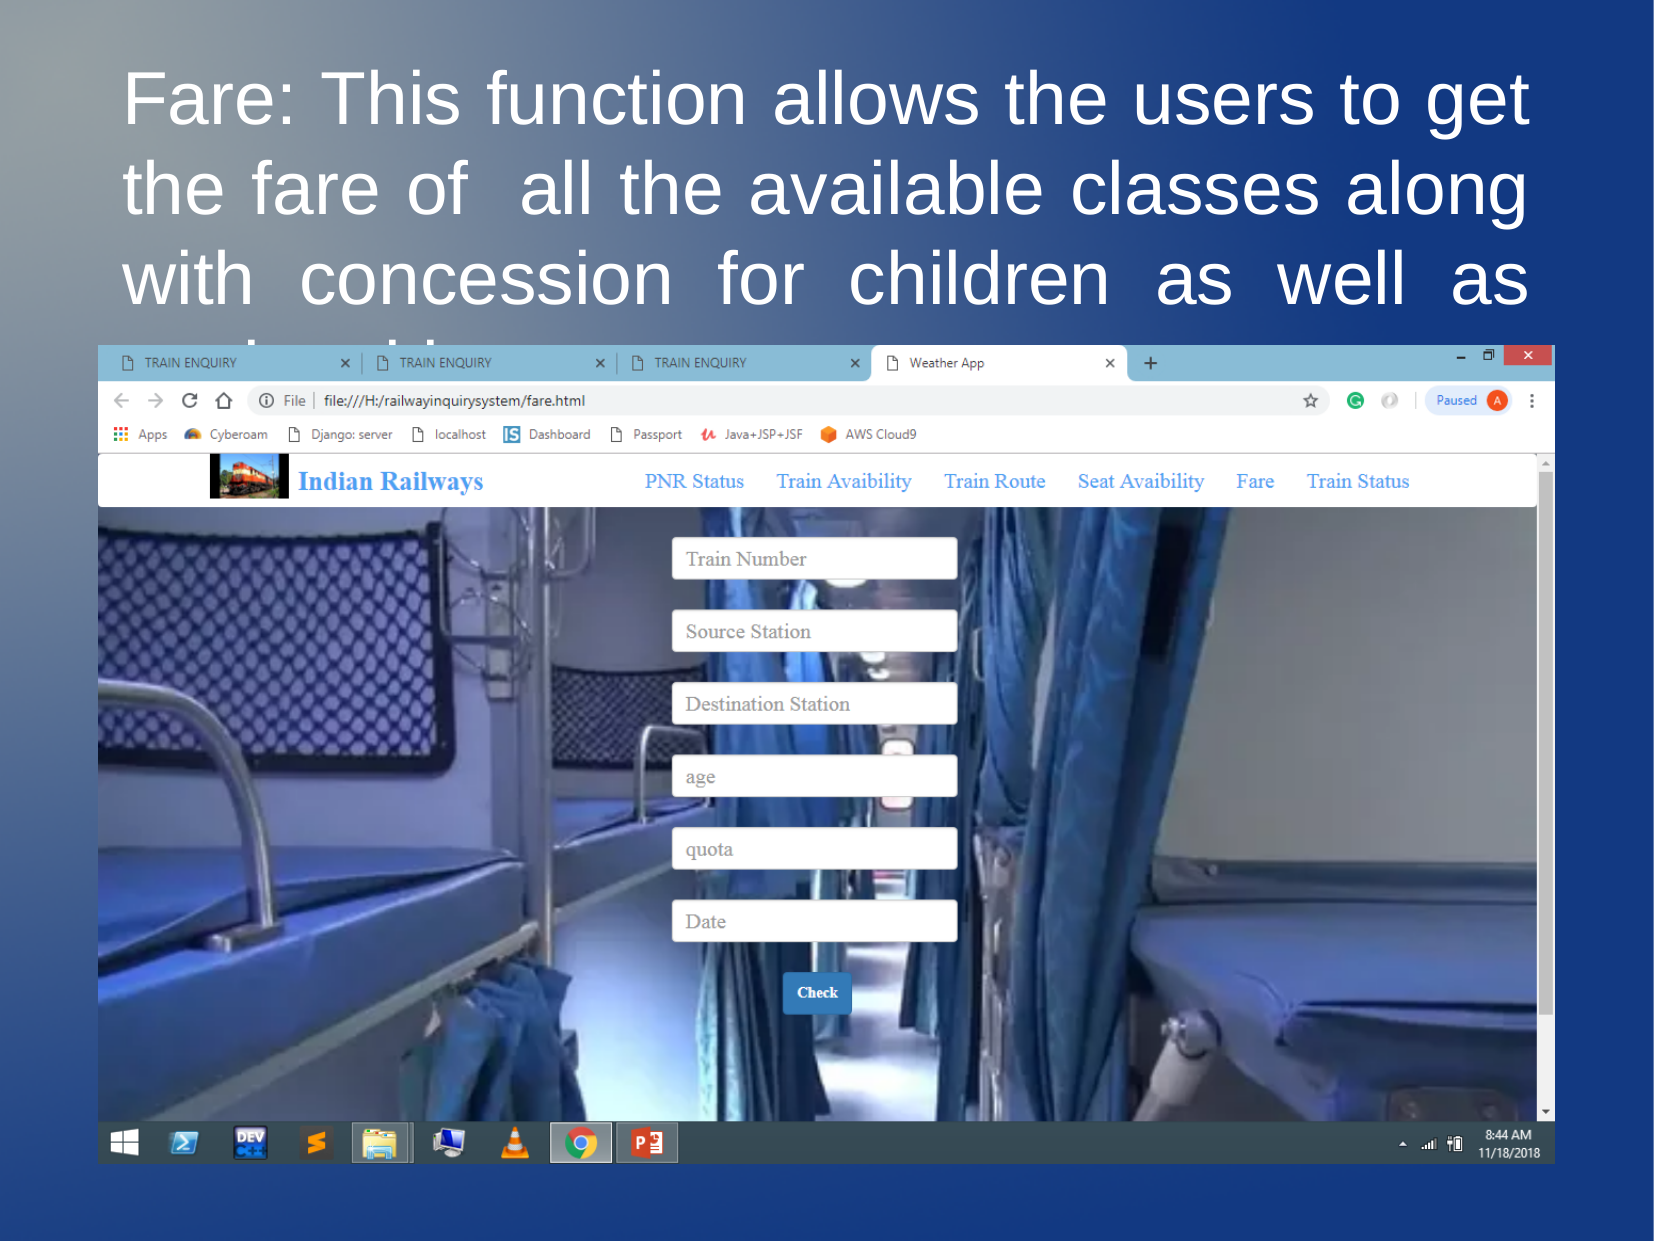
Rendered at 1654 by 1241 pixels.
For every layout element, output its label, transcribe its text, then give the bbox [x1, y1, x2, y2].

title Fare: This function allows the users to get the fare of all the available classes along with concession for children as well as senior citizen [82, 49, 1571, 257]
picture [98, 345, 1555, 1164]
